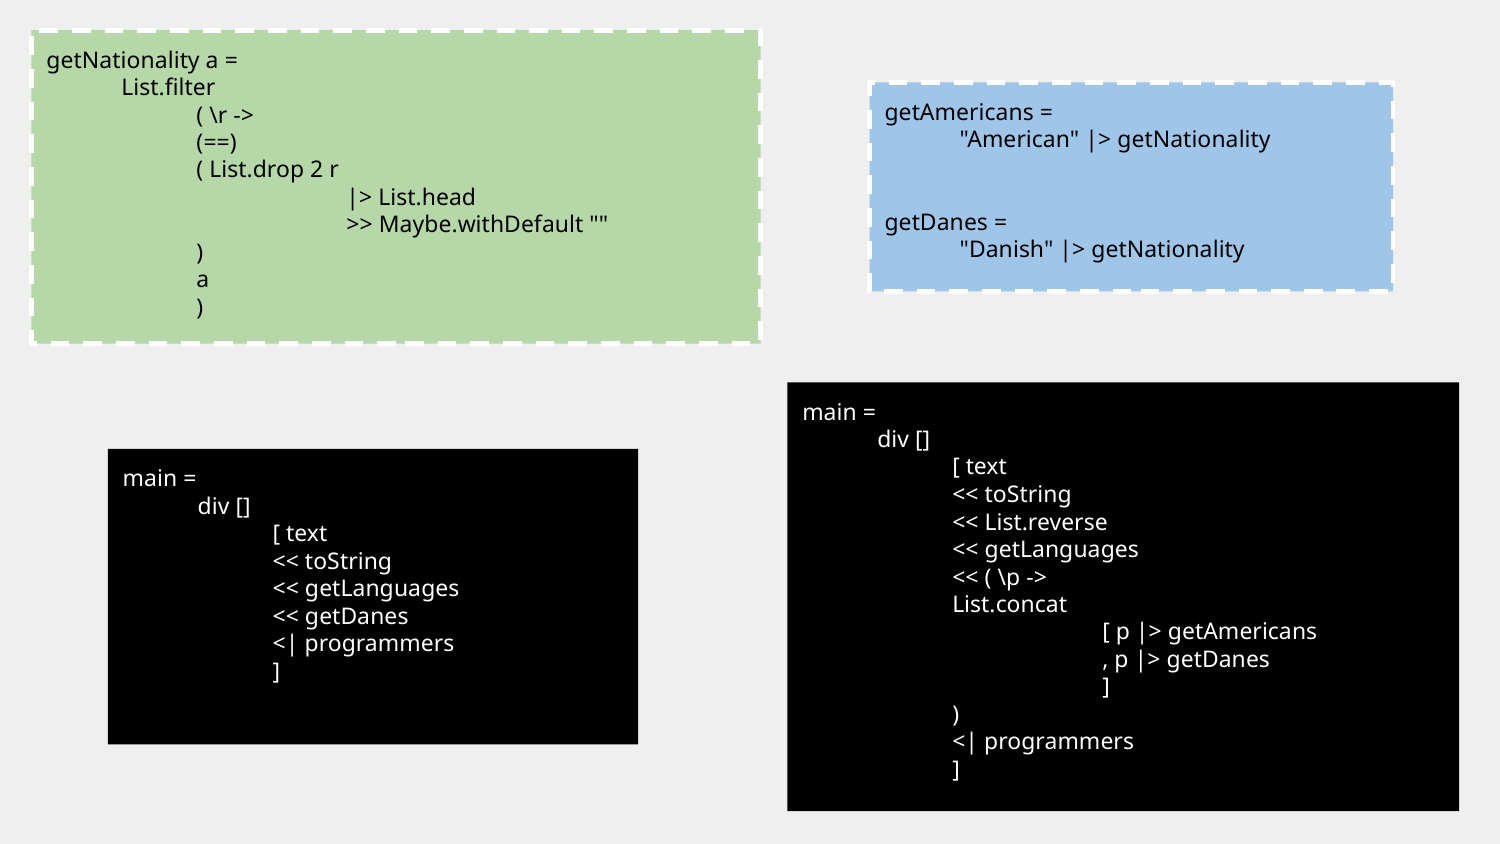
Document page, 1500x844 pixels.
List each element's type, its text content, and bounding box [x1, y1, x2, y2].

text_box main = div [] [ text << toString << getLanguages << getDanes <| programmers ] [107, 448, 639, 745]
text_box getNationality a = List.filter ( \r -> (==) ( List.drop 2 r |> List.head >> Maybe.withDefault "" ) a ) [31, 30, 761, 344]
text_box getAmericans = "American" |> getNationality getDanes = "Danish" |> getNationality [869, 82, 1394, 292]
text_box main = div [] [ text << toString << List.reverse << getLanguages << ( \p -> List.concat [ p |> getAmericans , p |> getDanes ] ) <| programmers ] [787, 382, 1460, 812]
